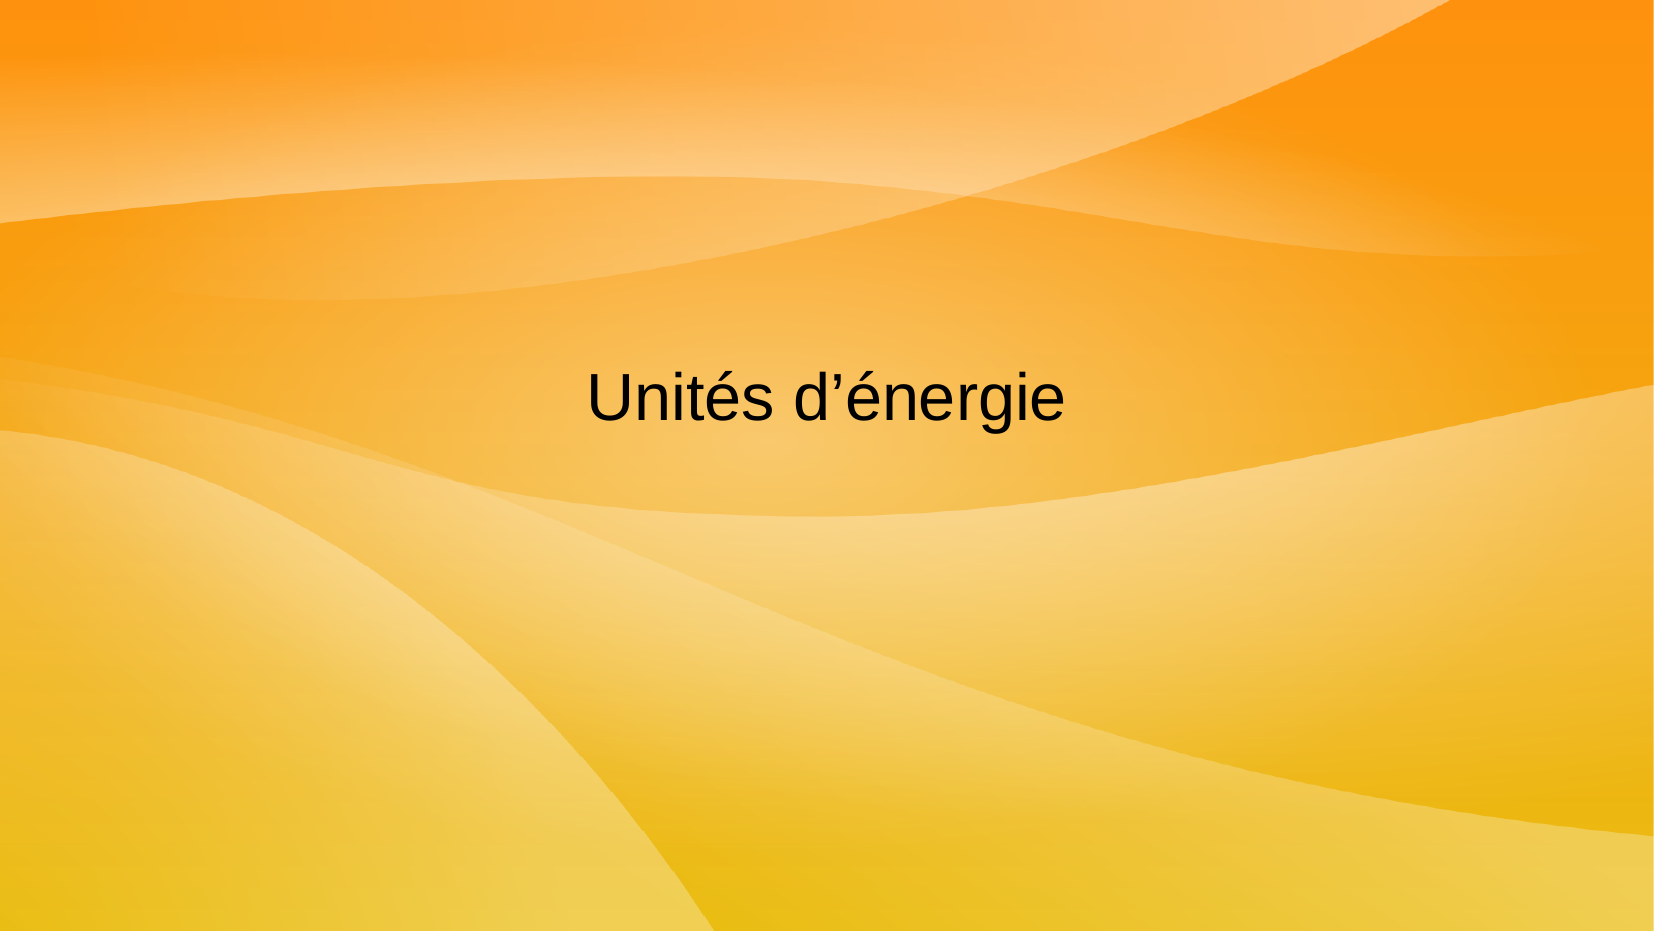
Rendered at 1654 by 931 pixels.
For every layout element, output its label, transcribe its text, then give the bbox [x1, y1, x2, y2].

subtitle Unités d’énergie [82, 37, 1571, 757]
picture [0, 0, 1654, 931]
